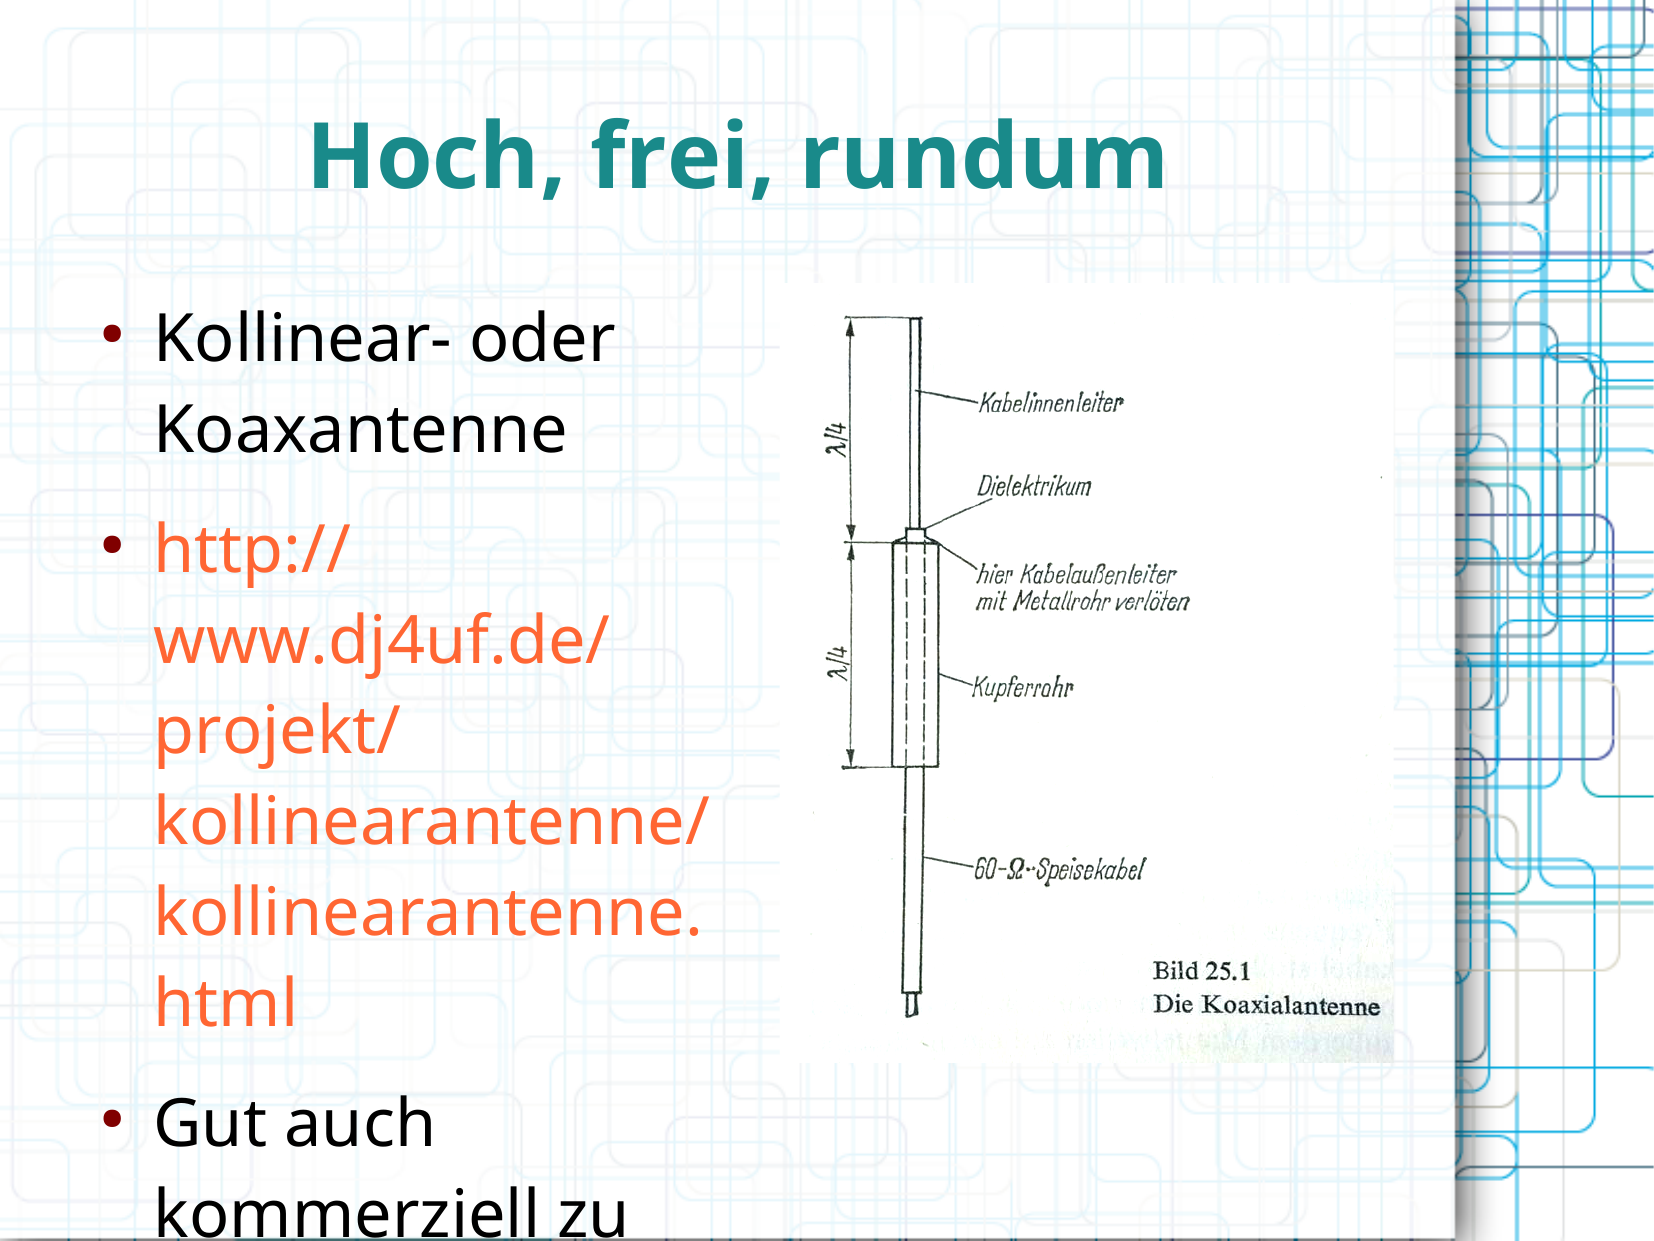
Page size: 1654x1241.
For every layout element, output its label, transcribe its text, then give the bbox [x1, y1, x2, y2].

picture [0, 0, 1654, 1241]
title Hoch, frei, rundum [59, 49, 1418, 257]
list Kollinear- oder Koaxantenne http://www.dj4uf.de/ projekt/ kollinearantenne/ kollinearantenne.html Gut auch kommerziell zu haben [82, 290, 734, 1023]
